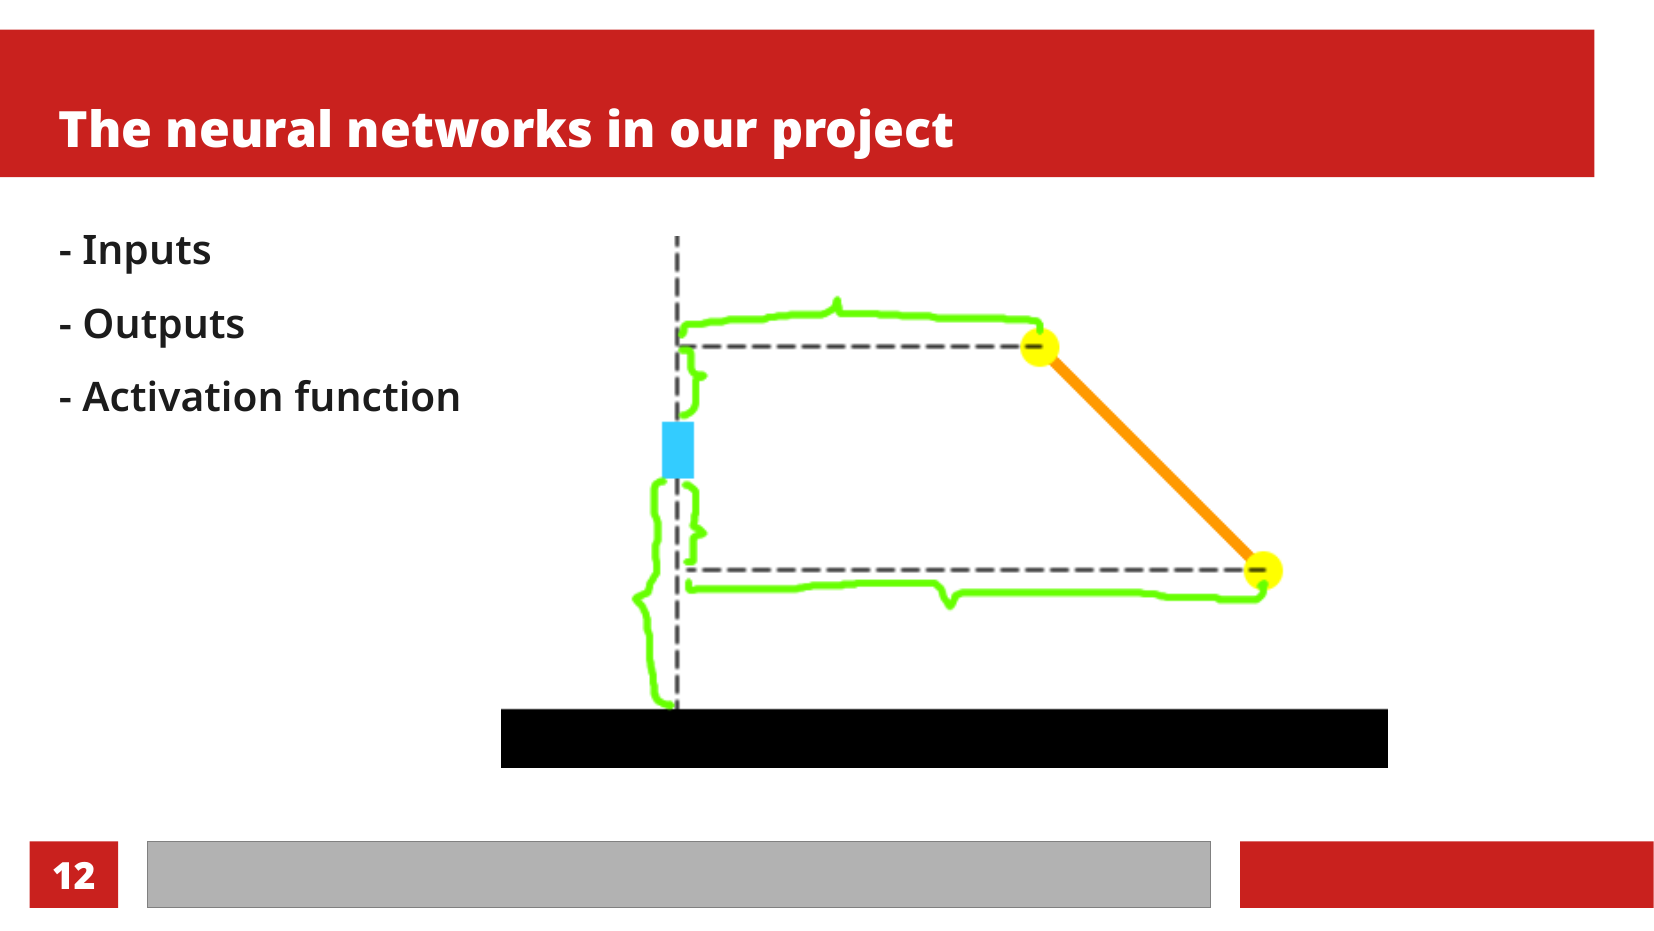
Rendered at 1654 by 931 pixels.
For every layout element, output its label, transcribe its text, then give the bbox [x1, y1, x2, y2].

picture [501, 236, 1388, 768]
title The neural networks in our project [59, 44, 1595, 163]
list - Inputs - Outputs - Activation function [59, 221, 1565, 798]
